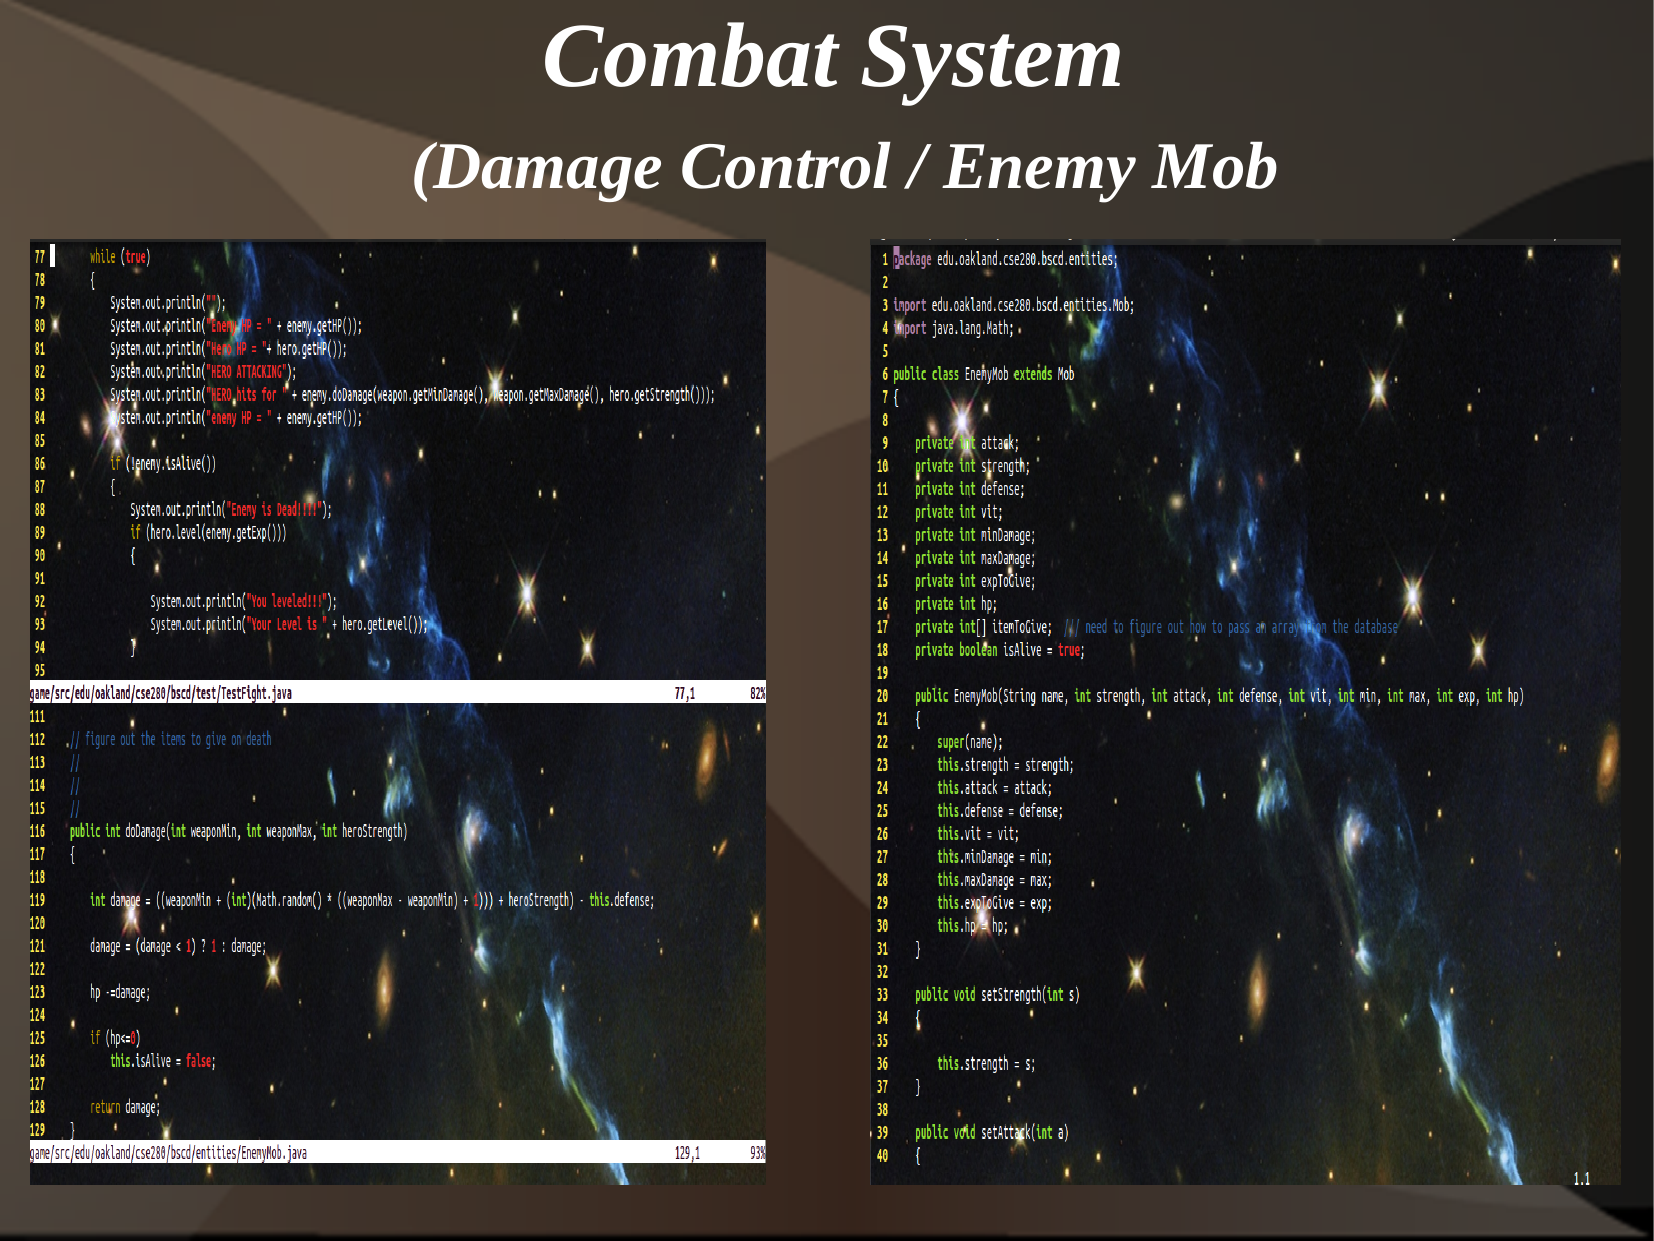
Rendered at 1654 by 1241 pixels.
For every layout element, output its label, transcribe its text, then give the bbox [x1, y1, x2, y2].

title Combat System (Damage Control / Enemy Mob [90, 2, 1579, 211]
picture [0, 0, 1654, 1241]
